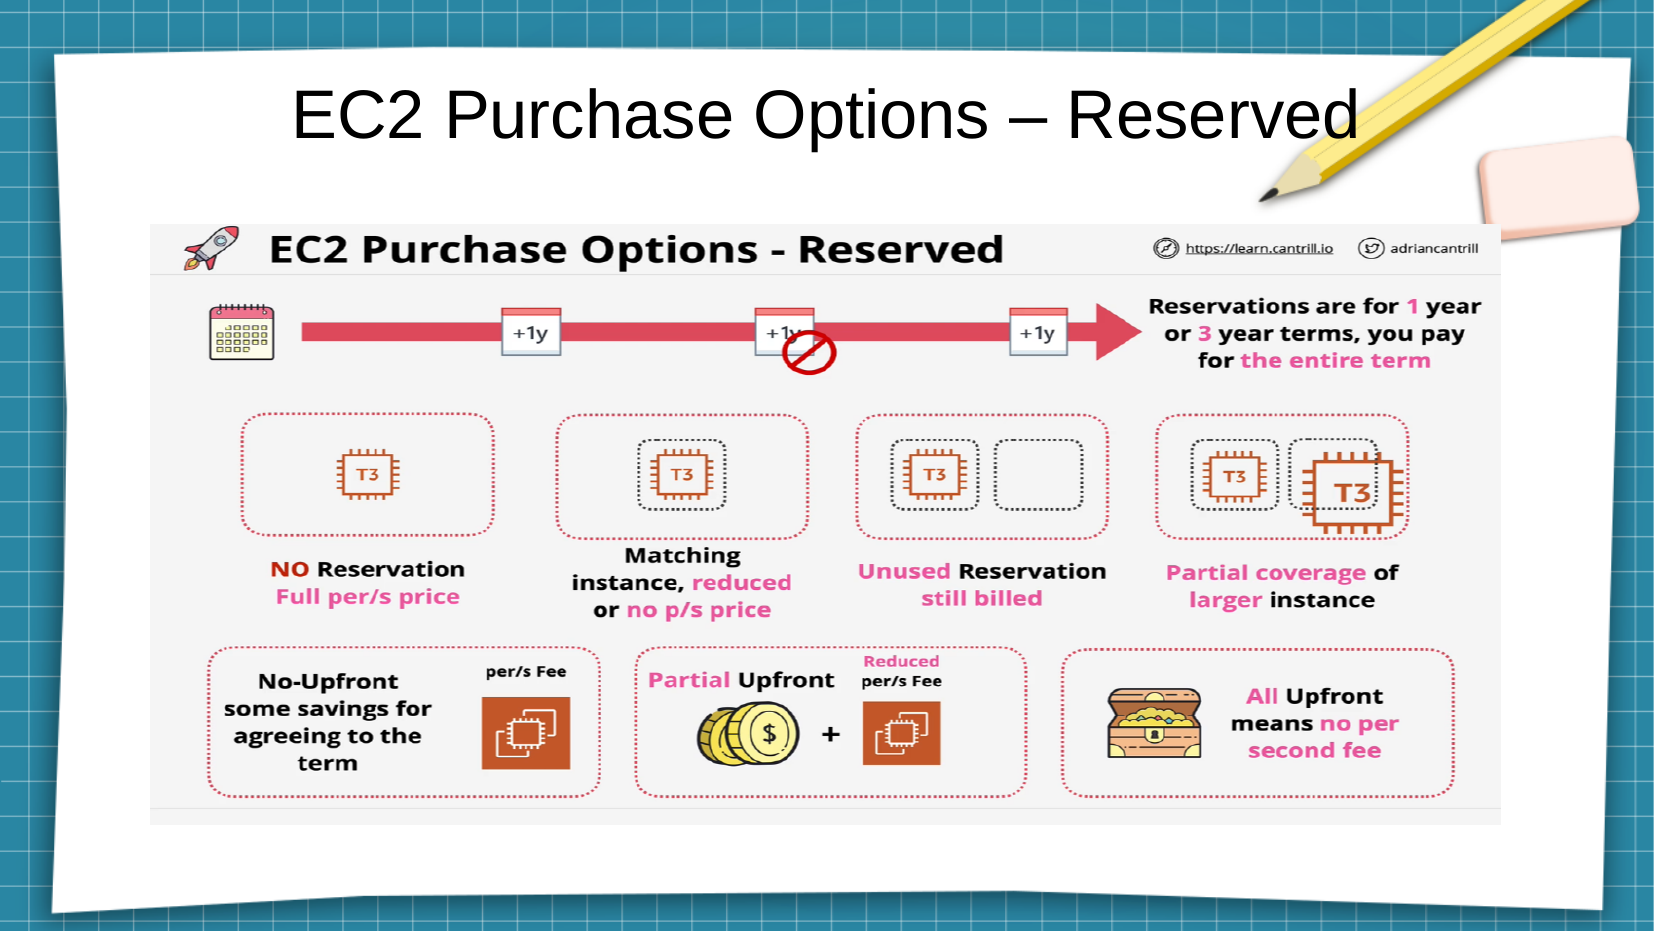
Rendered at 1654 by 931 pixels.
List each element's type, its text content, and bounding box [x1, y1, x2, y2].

title EC2 Purchase Options – Reserved [82, 37, 1571, 193]
picture [0, 0, 1654, 931]
